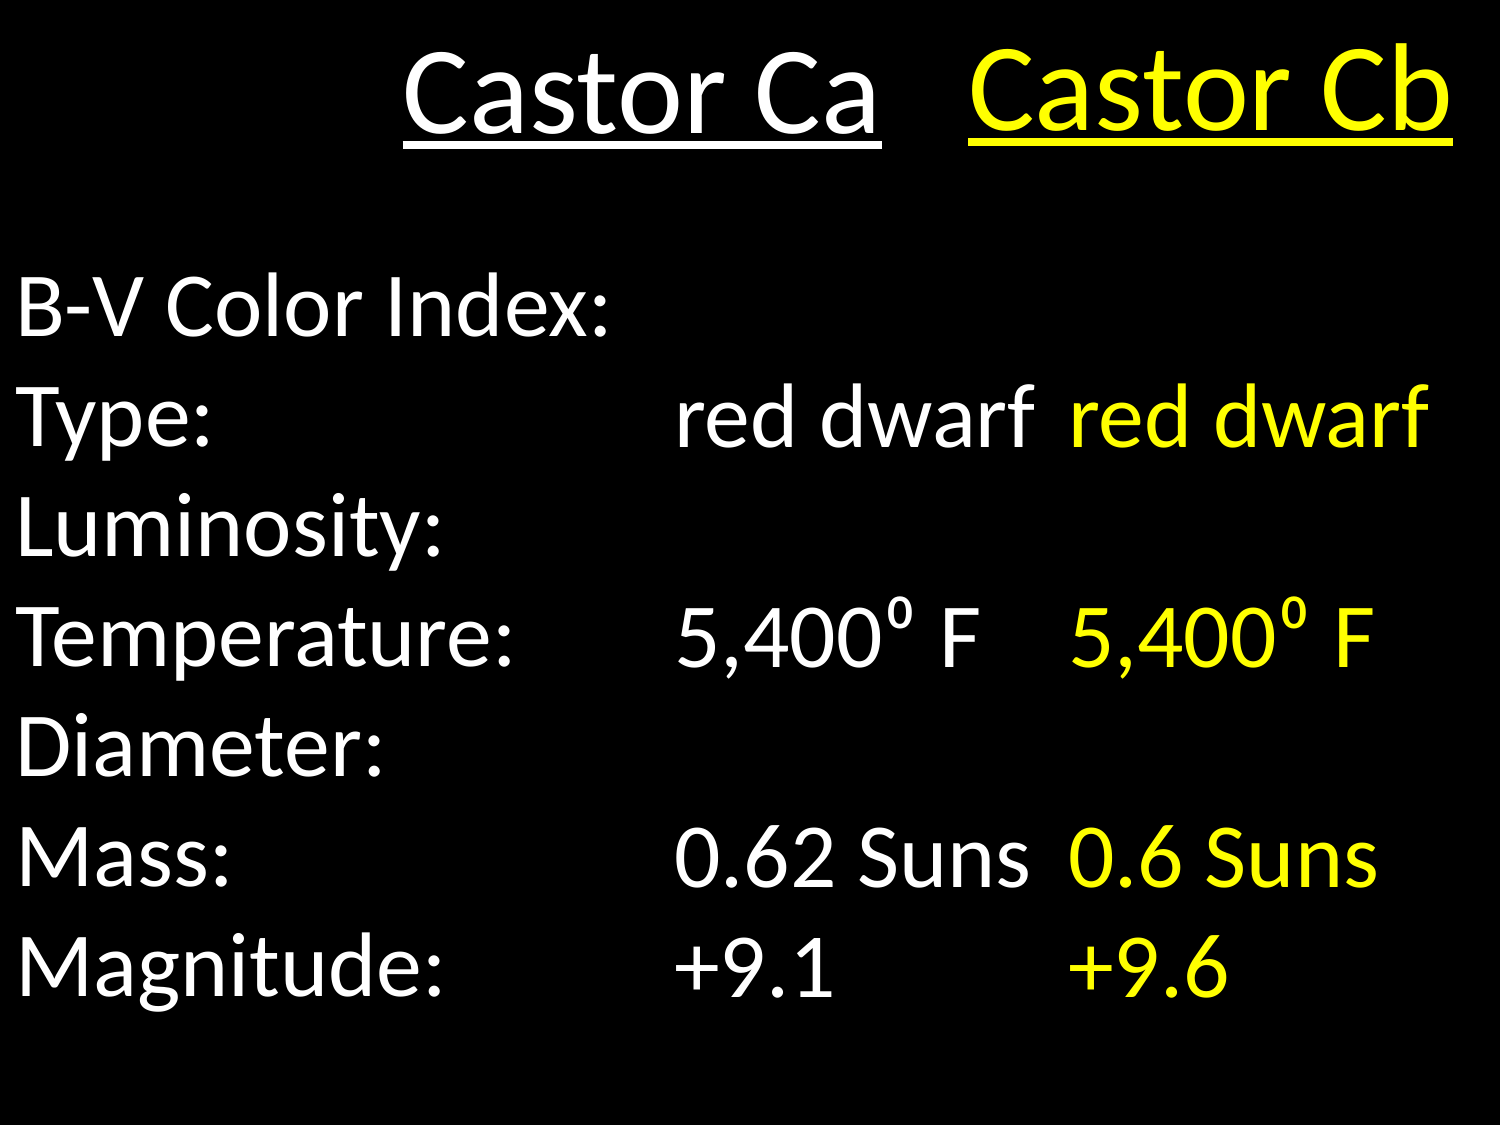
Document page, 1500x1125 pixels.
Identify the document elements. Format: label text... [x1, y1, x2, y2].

text_box red dwarf 5,400⁰ F 0.6 Suns +9.6 [1053, 238, 1500, 1077]
text_box Castor Cb [953, 0, 1500, 165]
text_box B-V Color Index: Type: Luminosity: Temperature: Diameter: Mass: Magnitude: [0, 237, 1000, 1076]
text_box Castor Ca [387, 1, 938, 168]
text_box red dwarf 5,400⁰ F 0.62 Suns +9.1 [659, 238, 1053, 1077]
